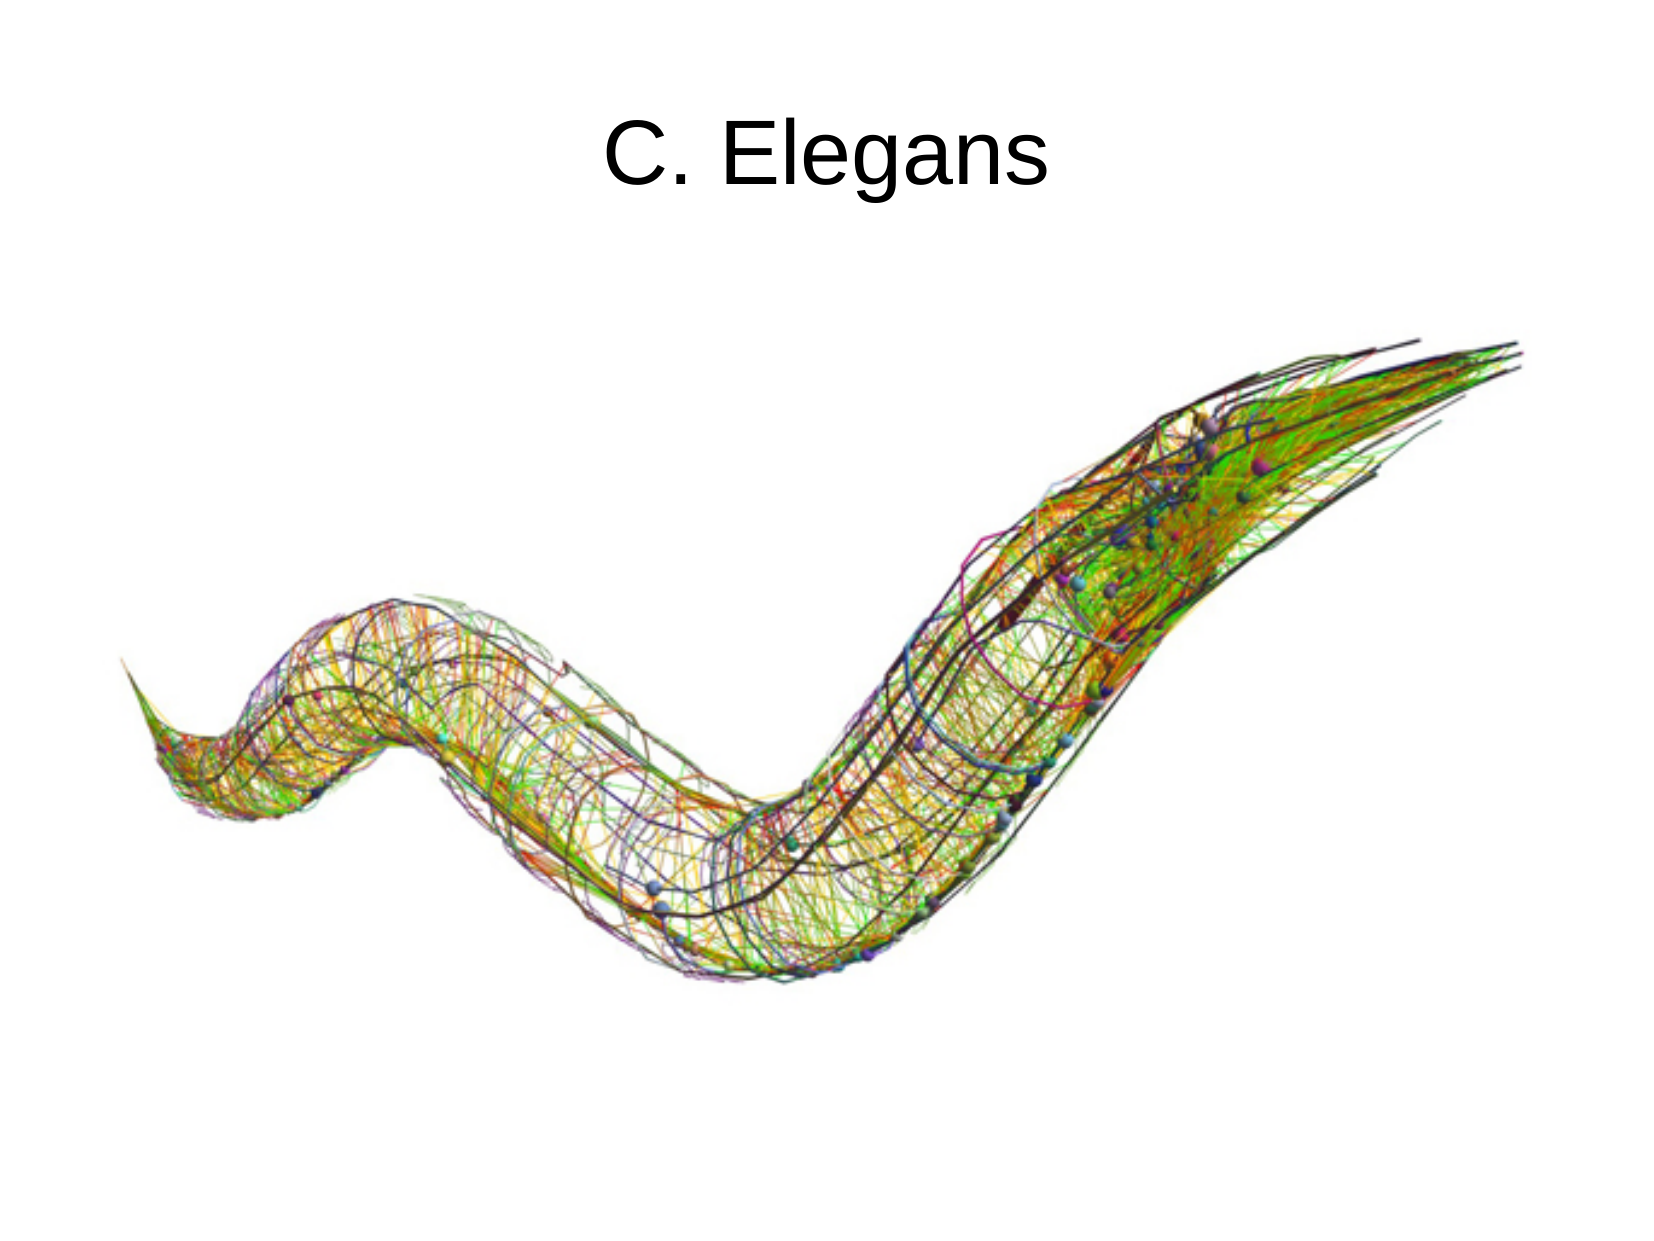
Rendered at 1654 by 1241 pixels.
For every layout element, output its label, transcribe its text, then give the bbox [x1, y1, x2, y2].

picture [102, 290, 1551, 1010]
title C. Elegans [82, 49, 1571, 257]
